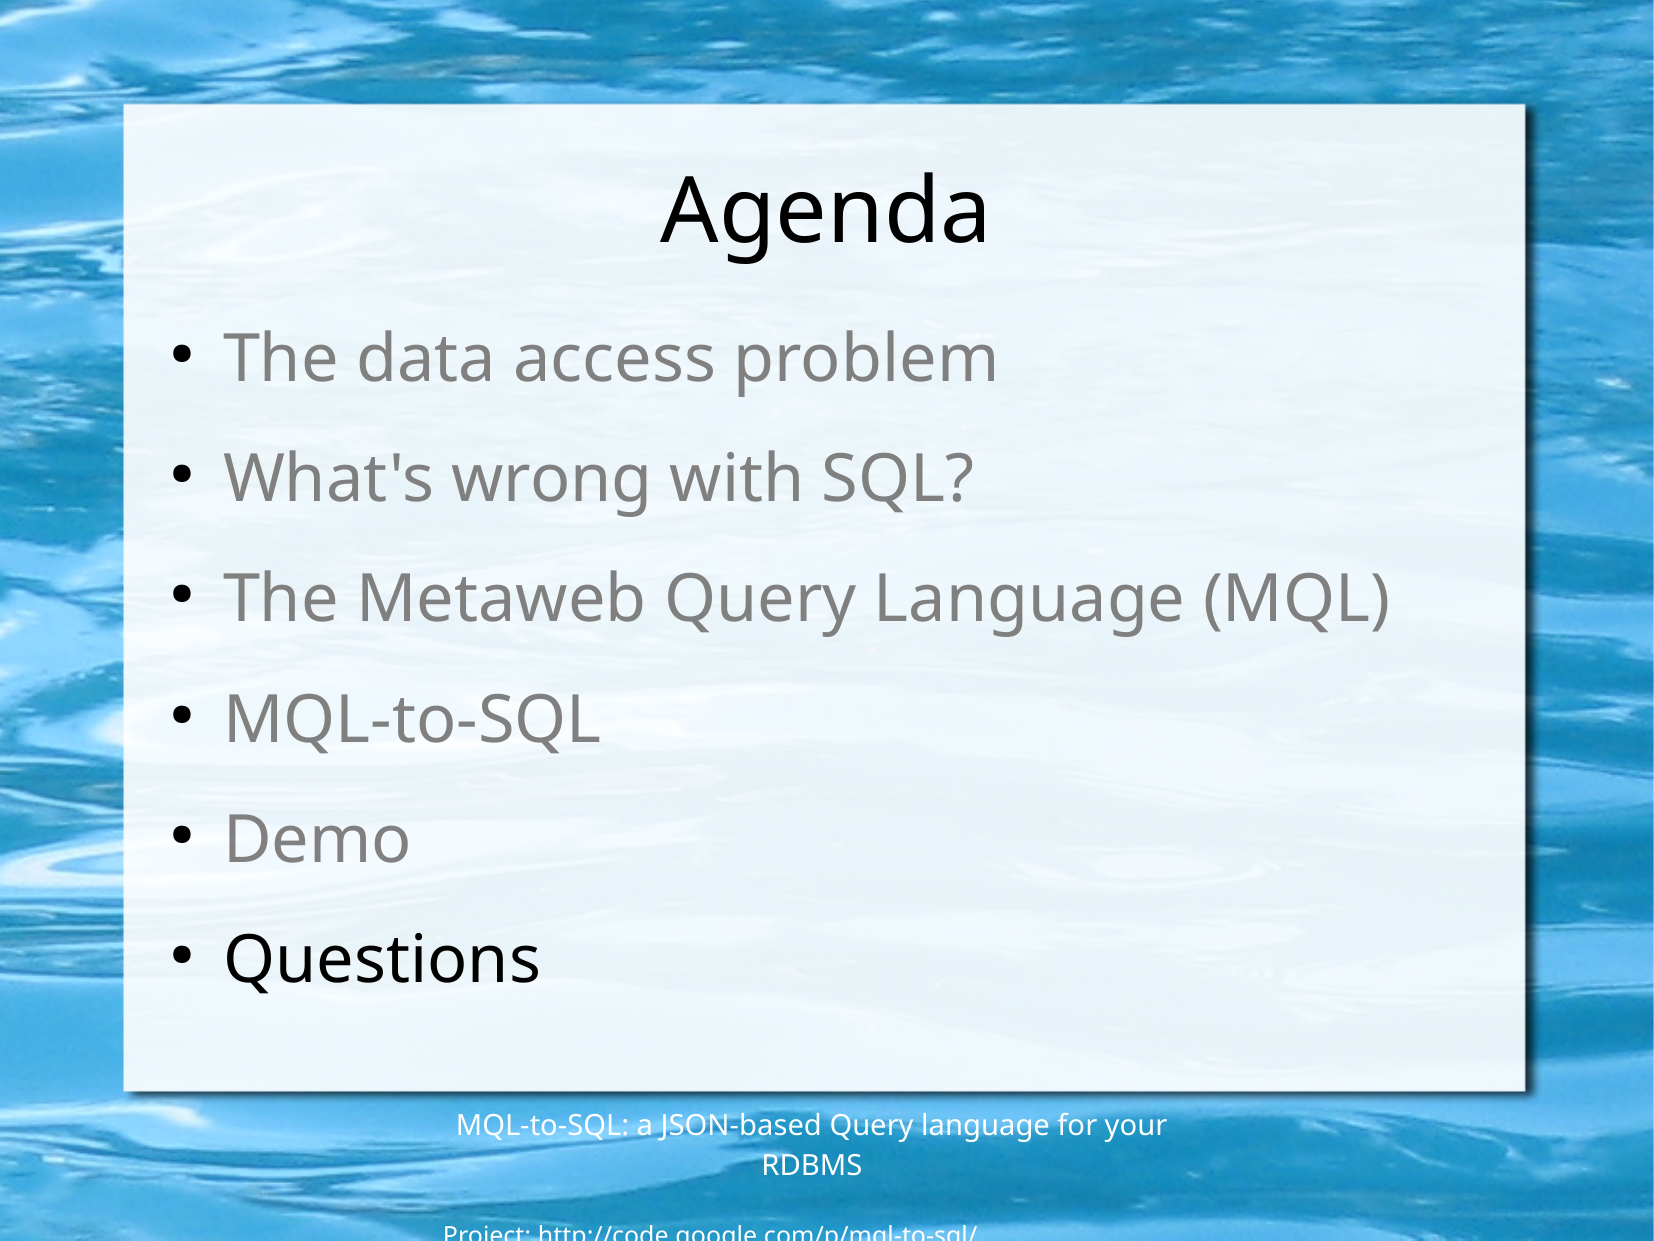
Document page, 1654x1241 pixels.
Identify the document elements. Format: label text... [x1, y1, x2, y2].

list The data access problem What's wrong with SQL? The Metaweb Query Language (MQL) MQL-to-SQL Demo Questions [152, 310, 1511, 925]
picture [471, 1232, 478, 1241]
picture [0, 0, 1654, 1241]
picture [852, 1232, 859, 1241]
picture [914, 1232, 921, 1241]
picture [575, 1232, 583, 1241]
title Agenda [147, 118, 1506, 296]
picture [876, 1232, 883, 1241]
picture [643, 1232, 650, 1241]
picture [861, 1232, 867, 1241]
picture [795, 1232, 802, 1241]
picture [804, 1232, 810, 1241]
picture [950, 1232, 957, 1241]
picture [694, 1232, 701, 1241]
picture [780, 1232, 787, 1241]
picture [679, 1232, 686, 1241]
picture [628, 1232, 635, 1241]
picture [710, 1232, 717, 1241]
picture [541, 1232, 548, 1241]
picture [447, 1228, 454, 1235]
picture [827, 1232, 835, 1241]
picture [725, 1232, 732, 1241]
